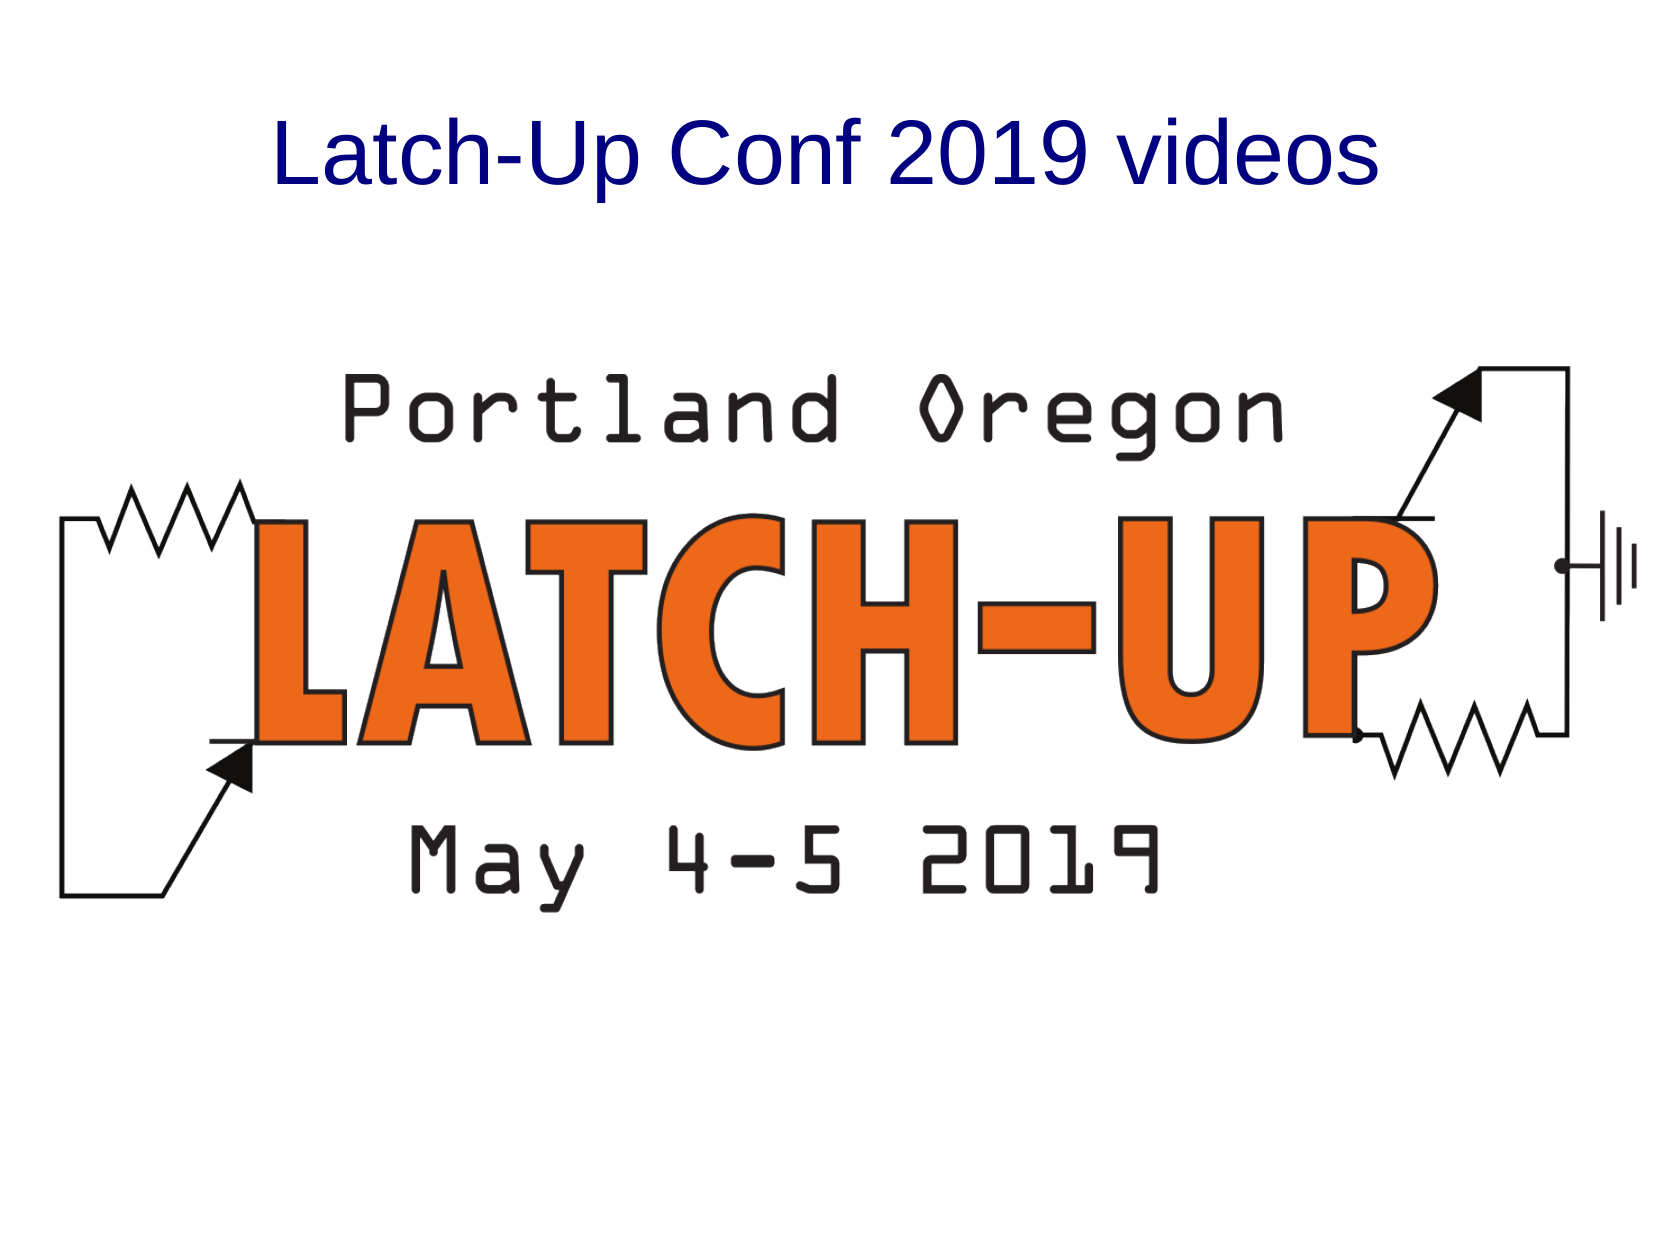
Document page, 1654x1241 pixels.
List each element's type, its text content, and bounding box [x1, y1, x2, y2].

title Latch-Up Conf 2019 videos [82, 49, 1571, 257]
picture [0, 329, 1654, 922]
